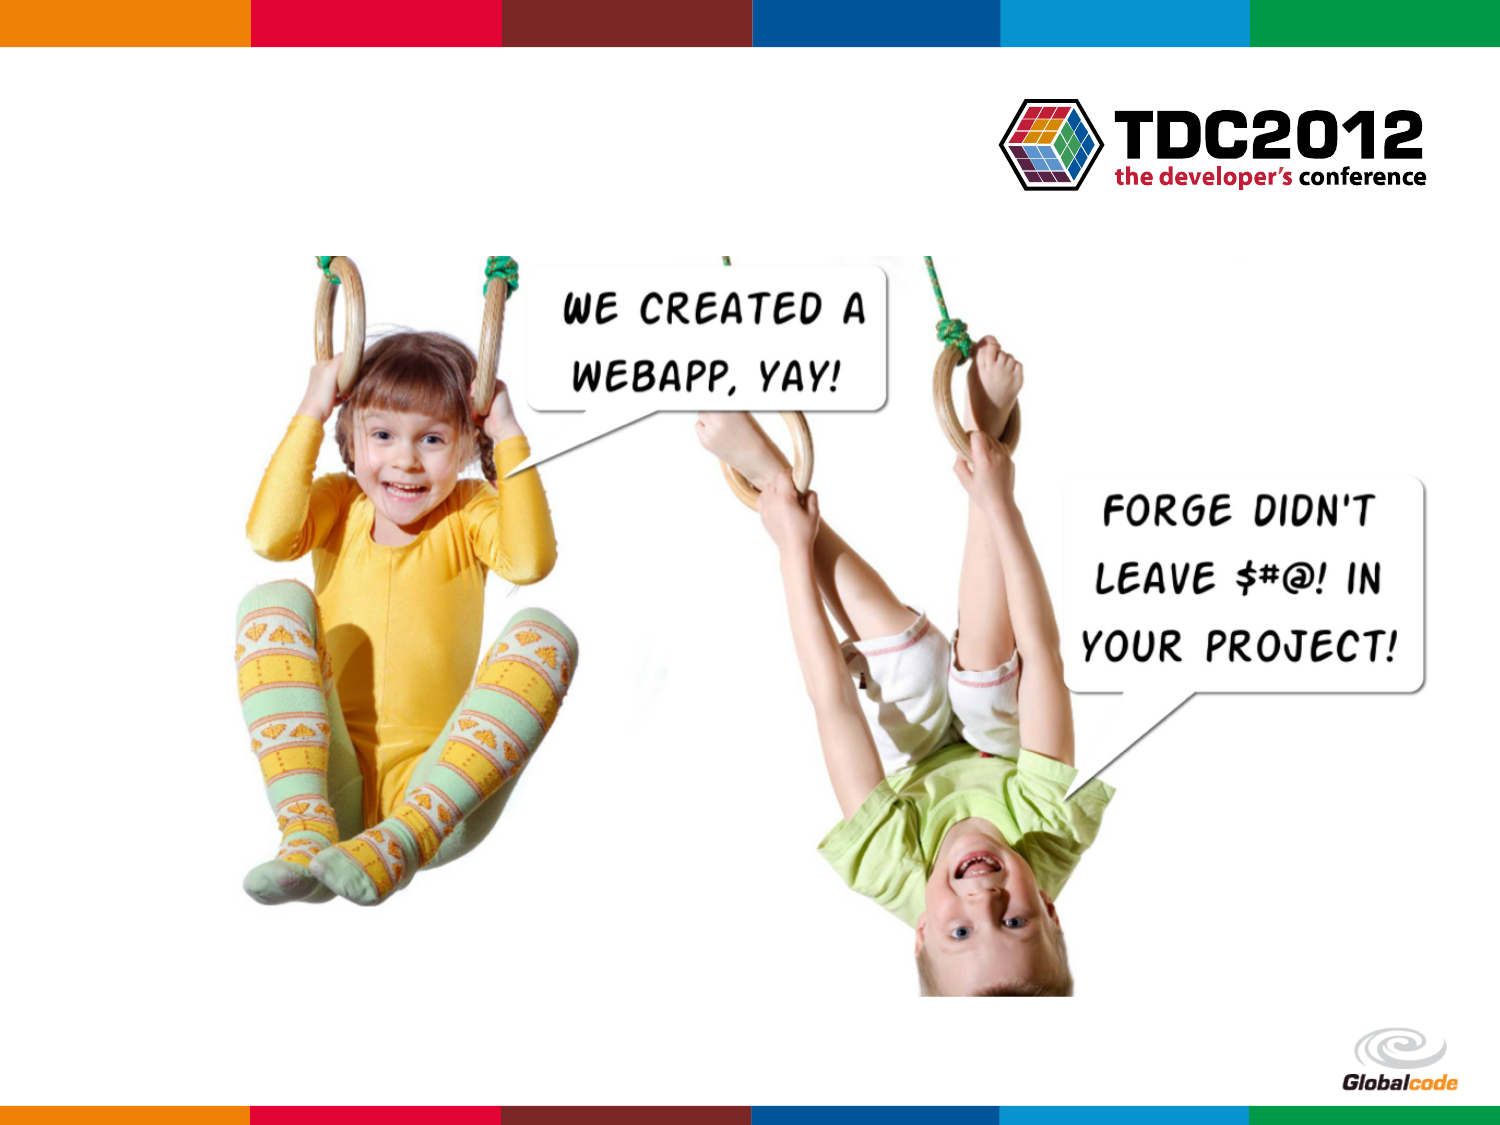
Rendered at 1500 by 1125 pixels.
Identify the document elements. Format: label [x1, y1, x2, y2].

picture [115, 256, 1445, 998]
picture [1340, 999, 1459, 1105]
